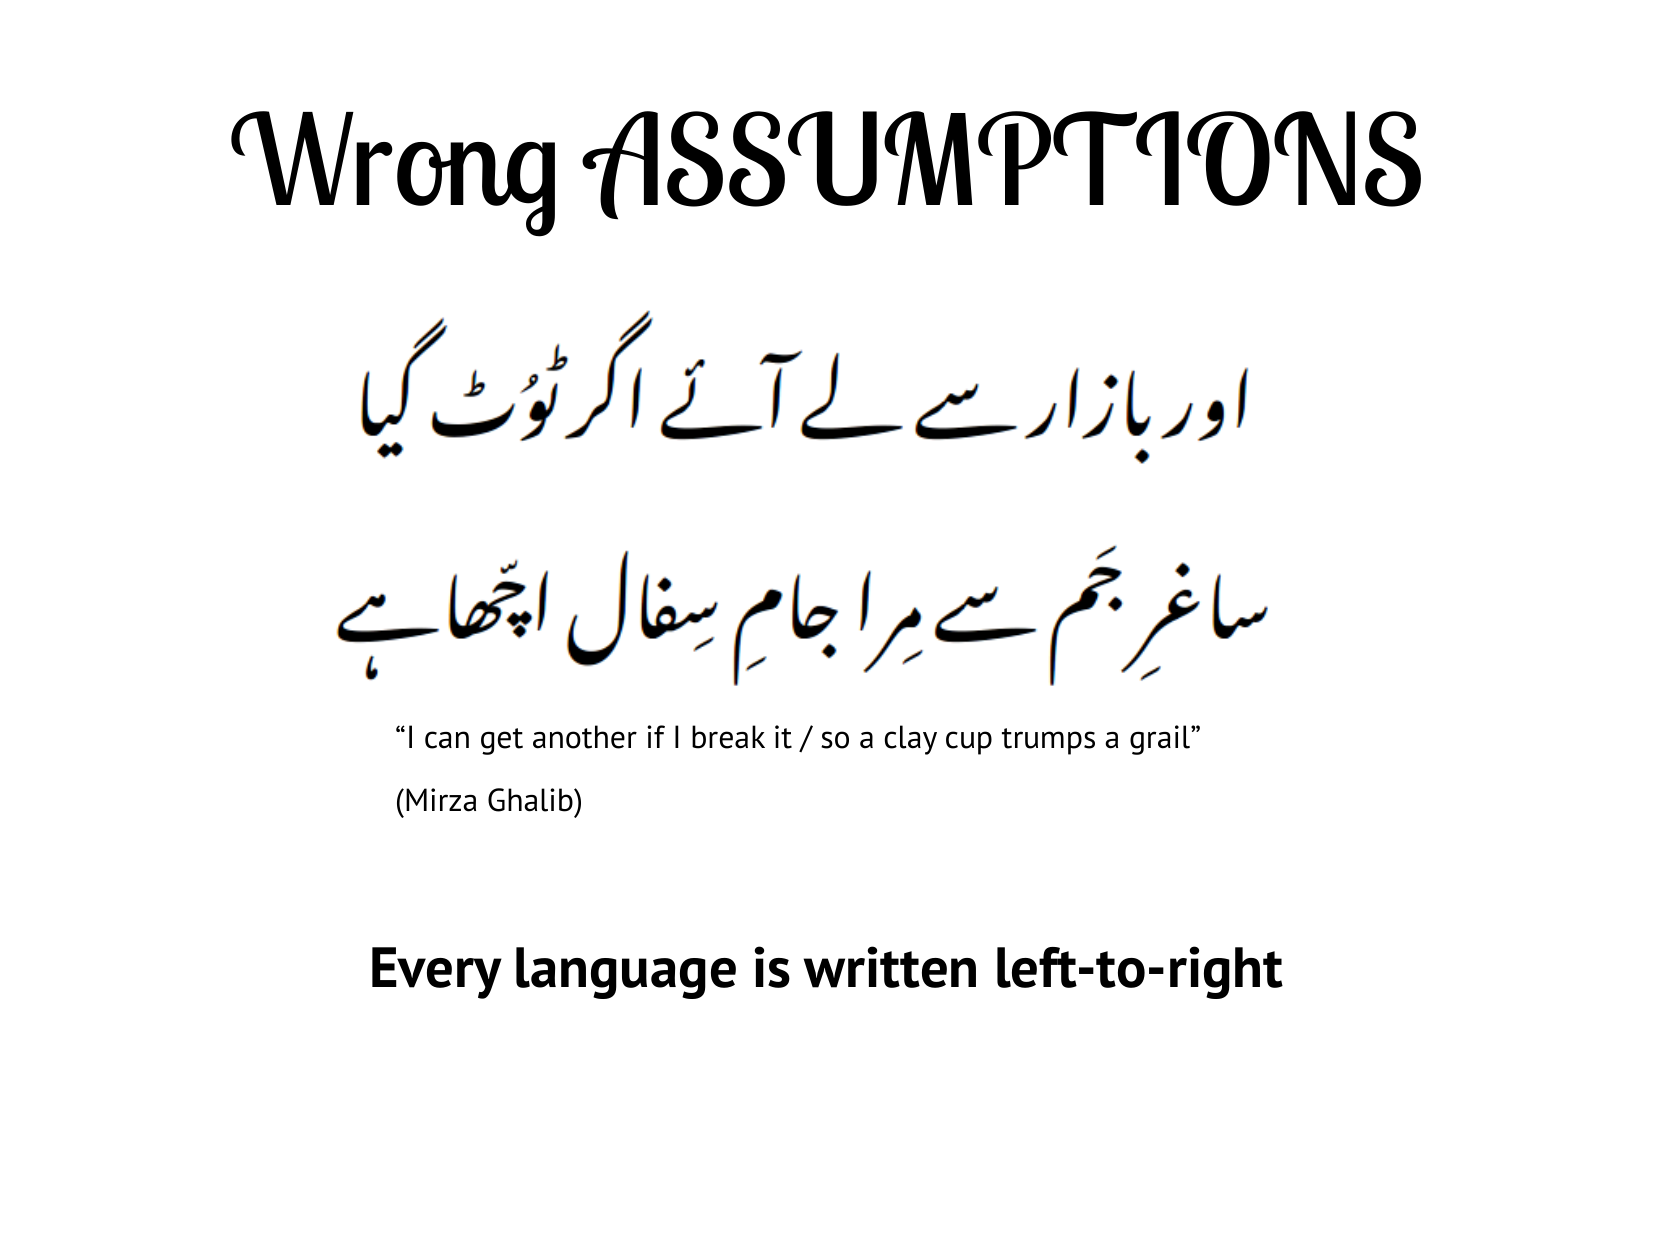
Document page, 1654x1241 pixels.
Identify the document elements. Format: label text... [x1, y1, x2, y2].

title Wrong ASSUMPTIONS [82, 55, 1571, 263]
picture [295, 290, 1323, 720]
list “I can get another if I break it / so a clay cup trumps a grail” (Mirza Ghalib) Every language is written left-to-right [82, 290, 1571, 1010]
